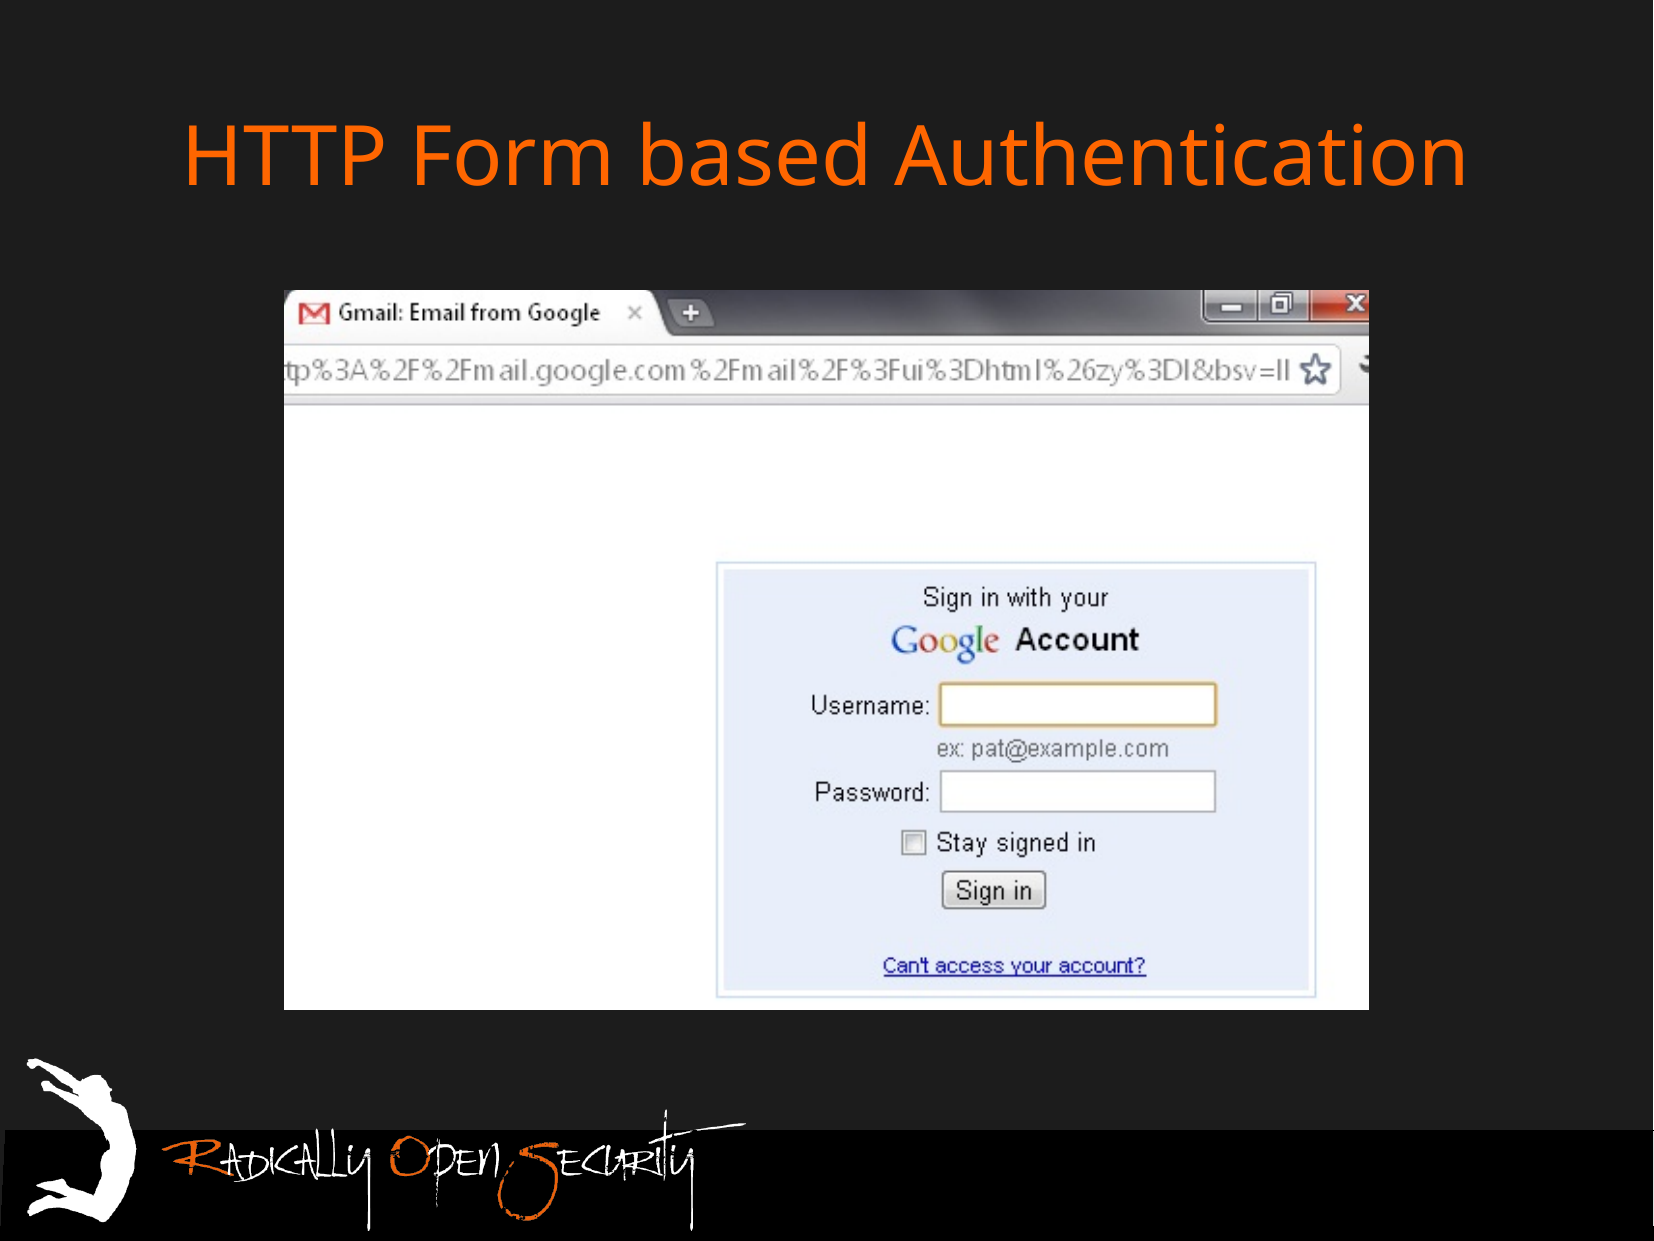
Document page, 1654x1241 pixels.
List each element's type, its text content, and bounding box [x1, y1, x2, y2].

picture [0, 1022, 778, 1241]
picture [284, 290, 1369, 1010]
title HTTP Form based Authentication [82, 49, 1571, 257]
